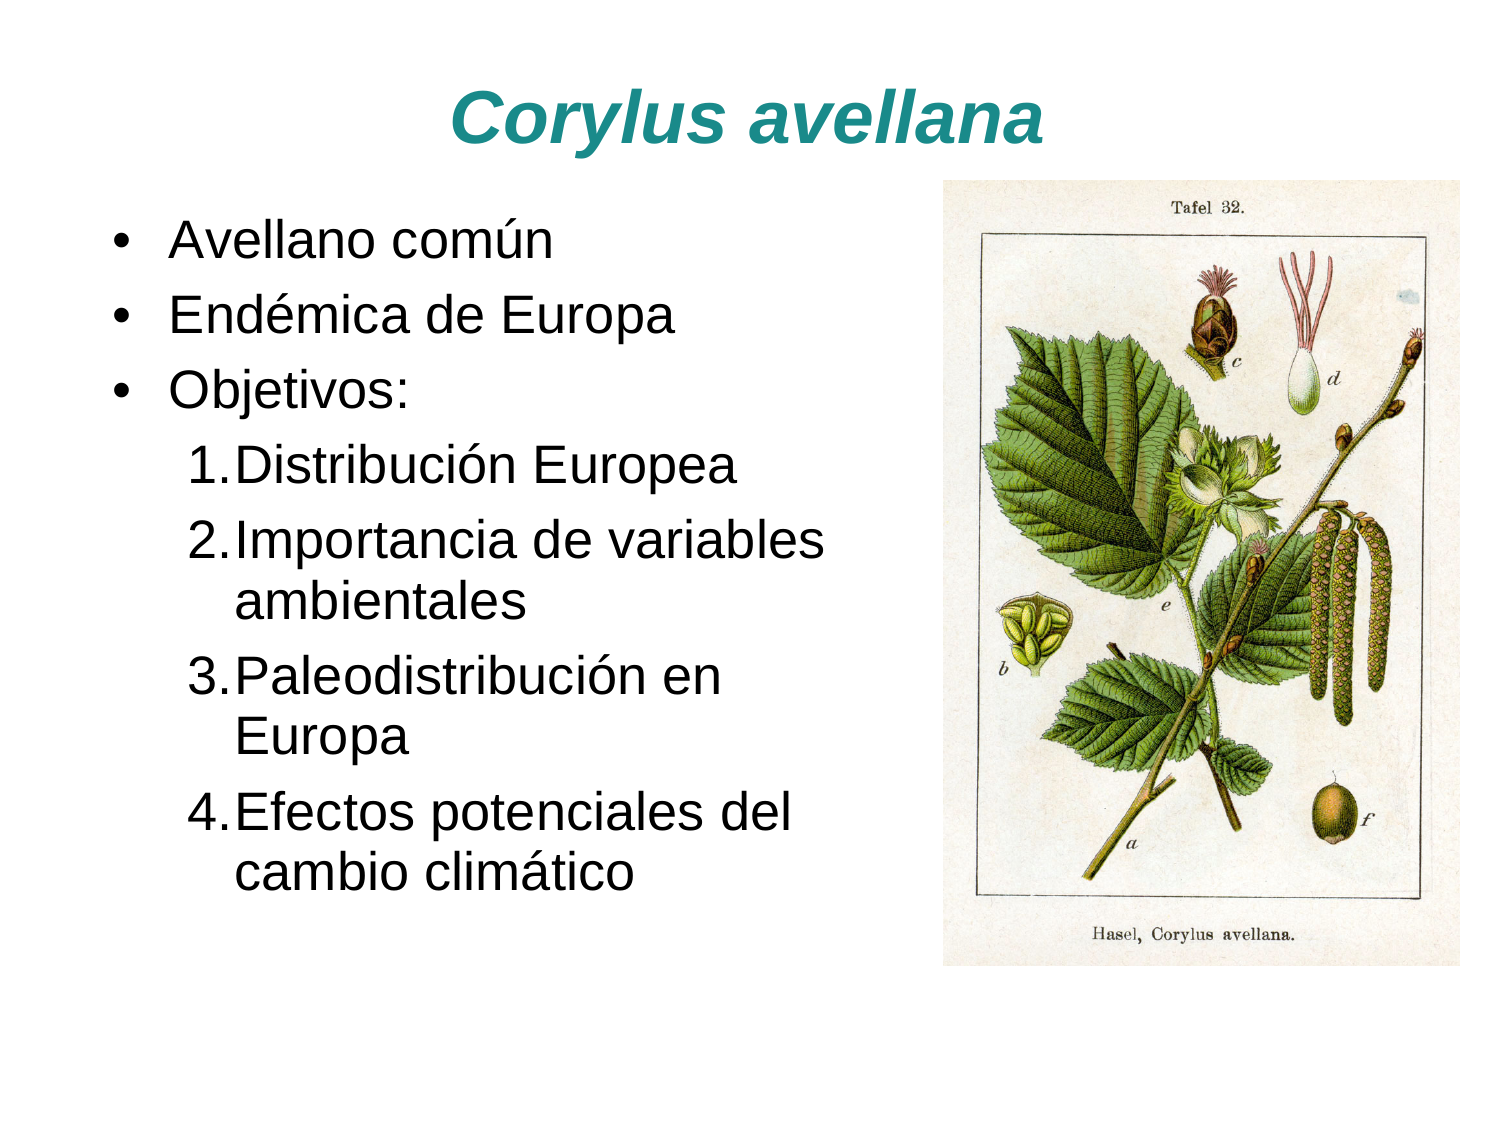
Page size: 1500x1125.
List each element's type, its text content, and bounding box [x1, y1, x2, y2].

list Avellano común Endémica de Europa Objetivos: Distribución Europea Importancia de variables ambientales Paleodistribución en Europa Efectos potenciales del cambio climático [98, 202, 868, 955]
title Corylus avellana [28, 46, 1466, 188]
picture [943, 180, 1460, 966]
